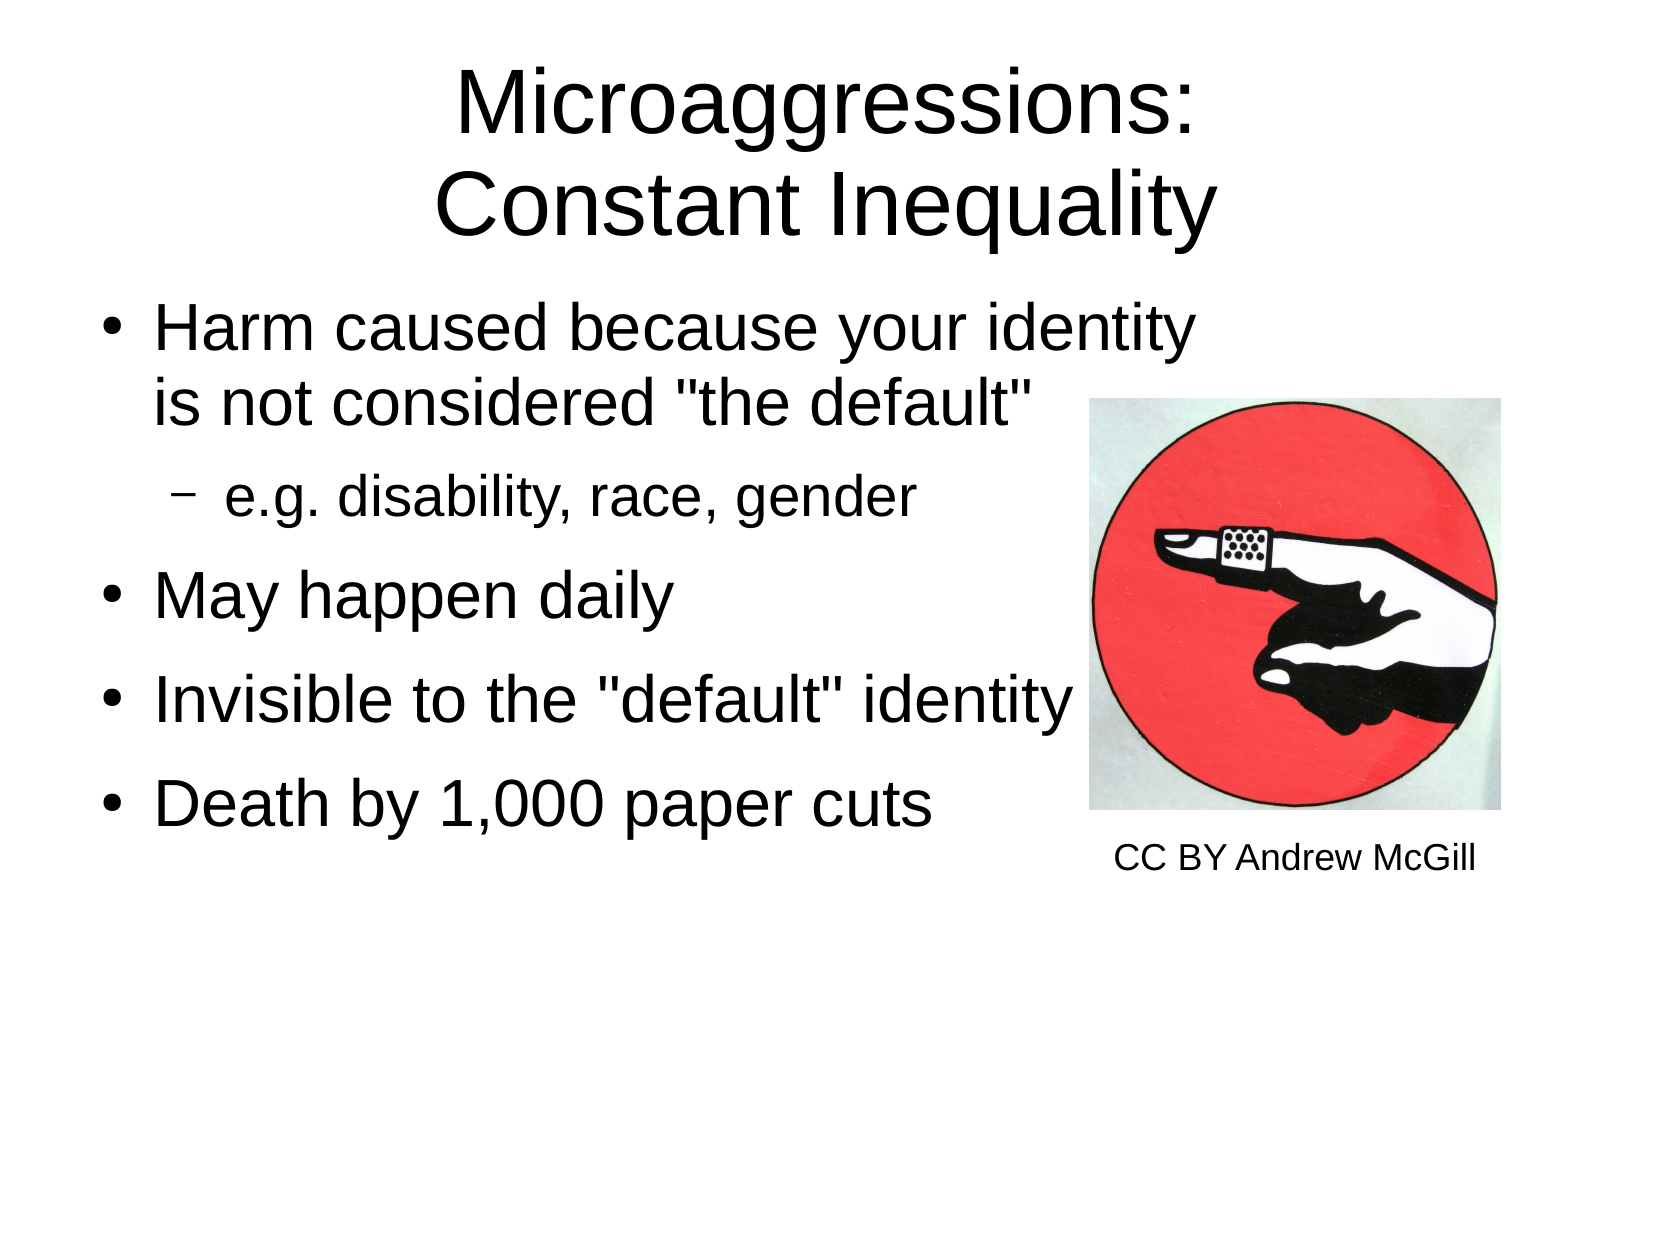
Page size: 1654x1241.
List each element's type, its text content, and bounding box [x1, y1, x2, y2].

list Harm caused because your identity is not considered "the default" e.g. disability, race, gender May happen daily Invisible to the "default" identity Death by 1,000 paper cuts [82, 290, 1571, 1036]
text_box CC BY Andrew McGill [1098, 829, 1492, 886]
title Microaggressions: Constant Inequality [82, 49, 1571, 257]
picture [1089, 398, 1501, 811]
